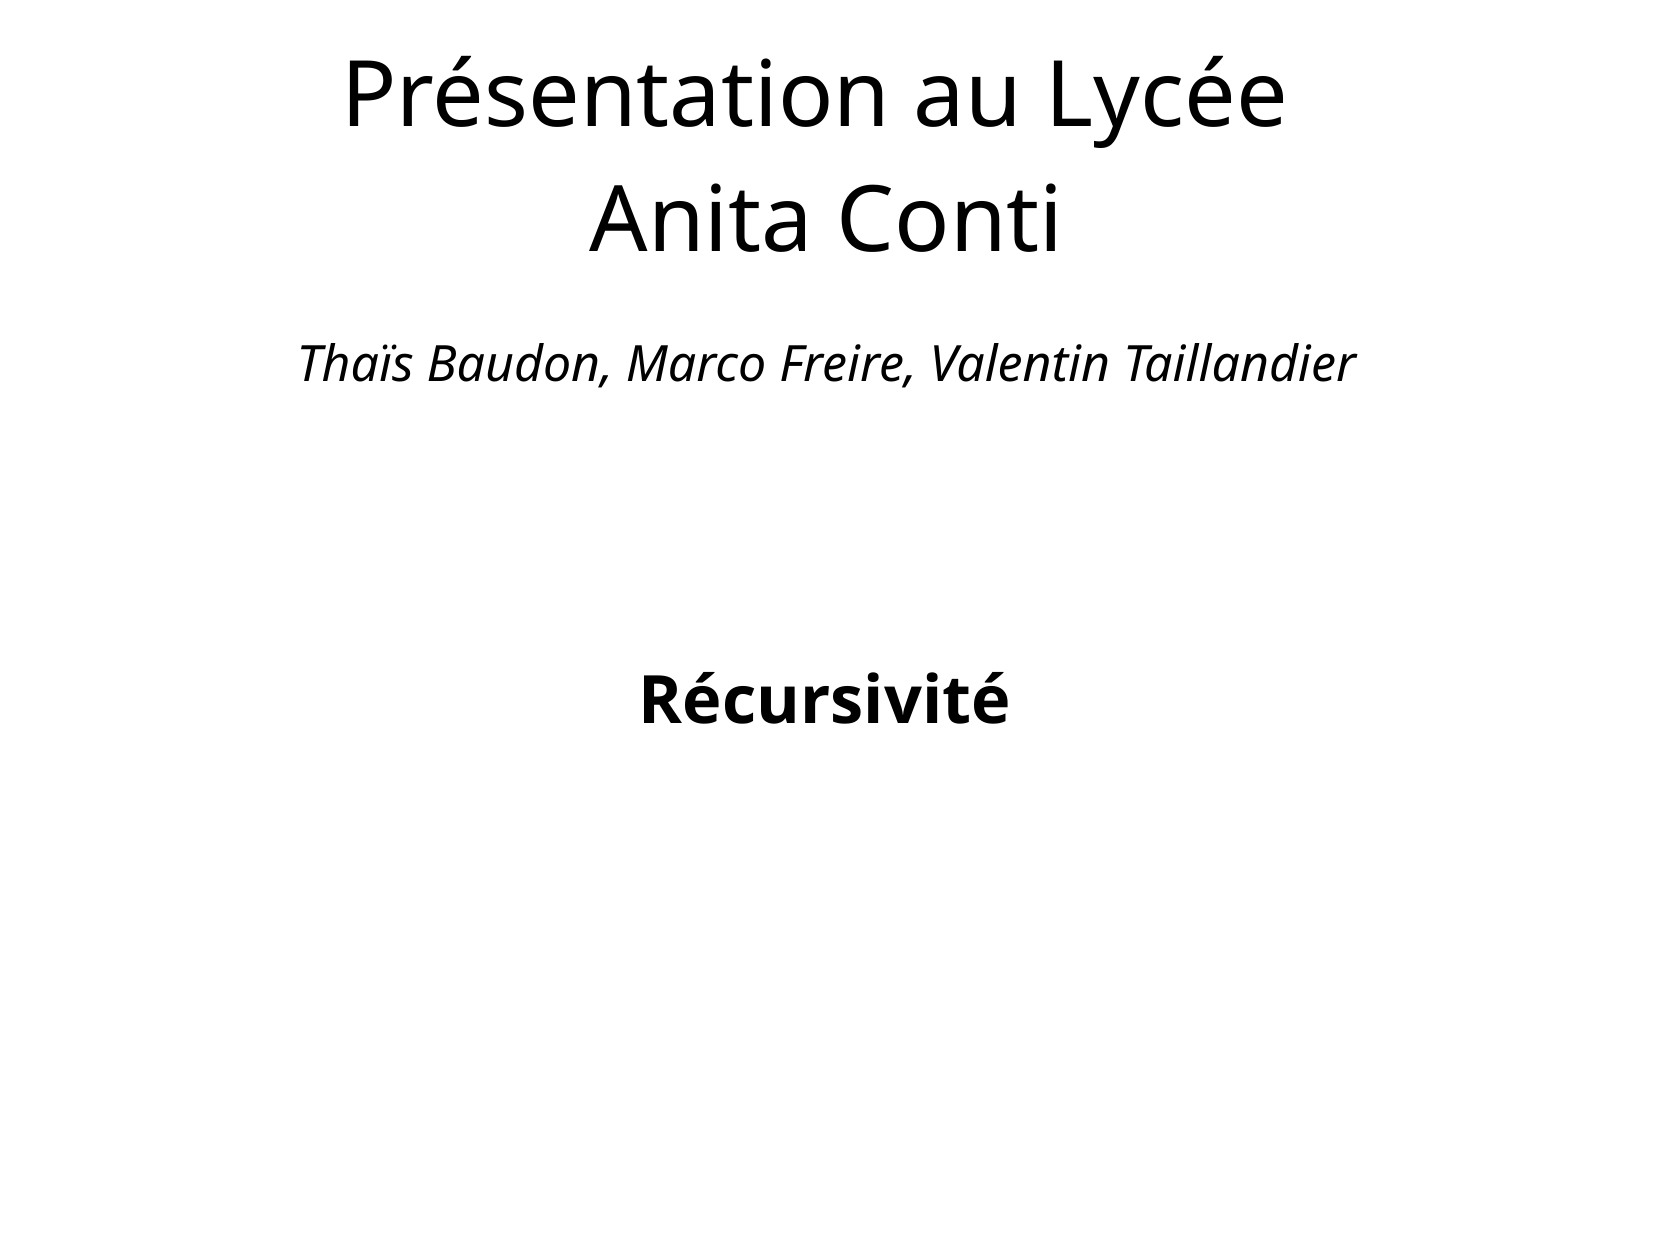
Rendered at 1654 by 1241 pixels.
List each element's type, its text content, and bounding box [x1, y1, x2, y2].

subtitle Thaïs Baudon, Marco Freire, Valentin Taillandier [82, 290, 1571, 436]
title Présentation au Lycée Anita Conti [82, 45, 1571, 261]
text_box Récursivité [135, 645, 1516, 745]
